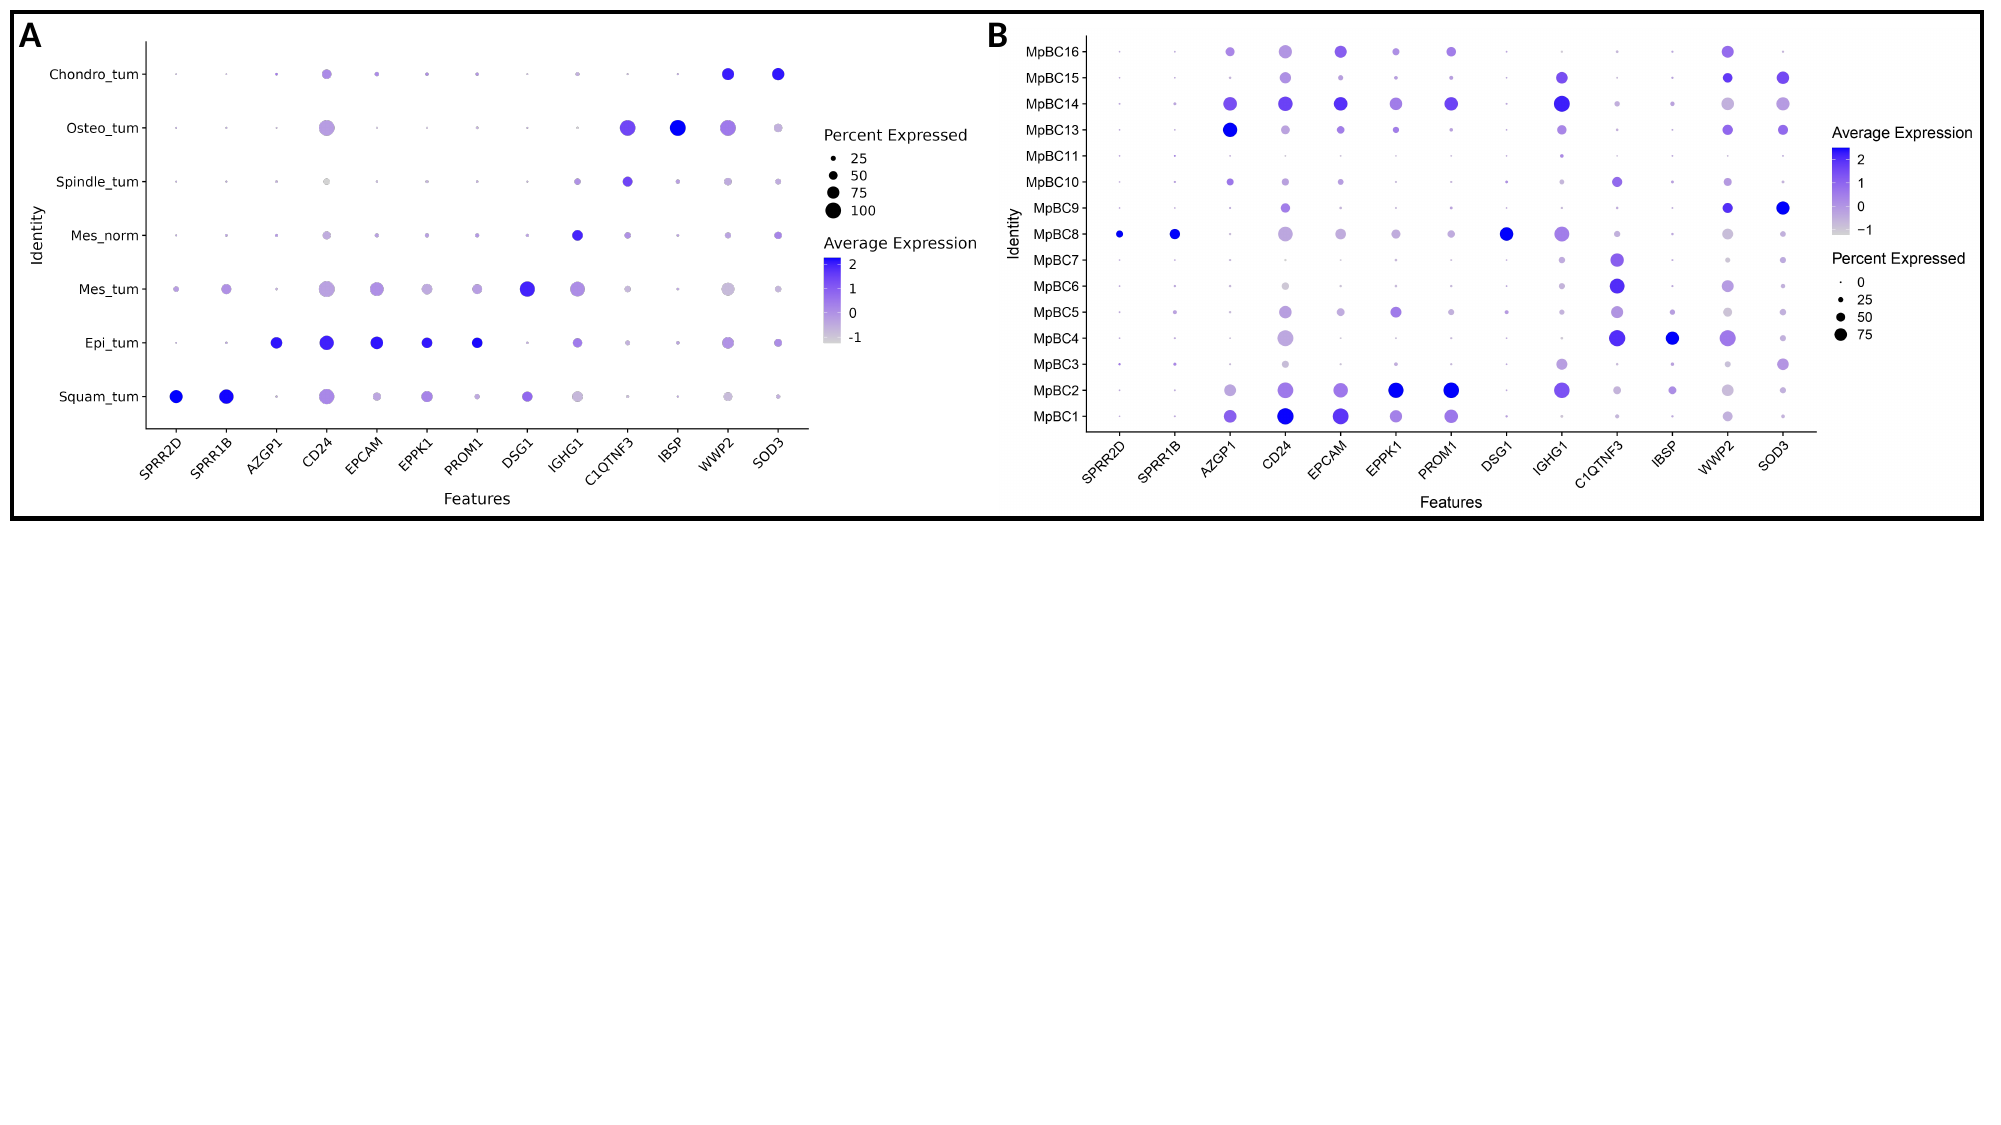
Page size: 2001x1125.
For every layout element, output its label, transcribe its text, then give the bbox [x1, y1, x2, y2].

picture [23, 34, 985, 515]
text_box B [972, 2, 1021, 63]
text_box A [4, 2, 52, 63]
picture [999, 28, 1980, 516]
